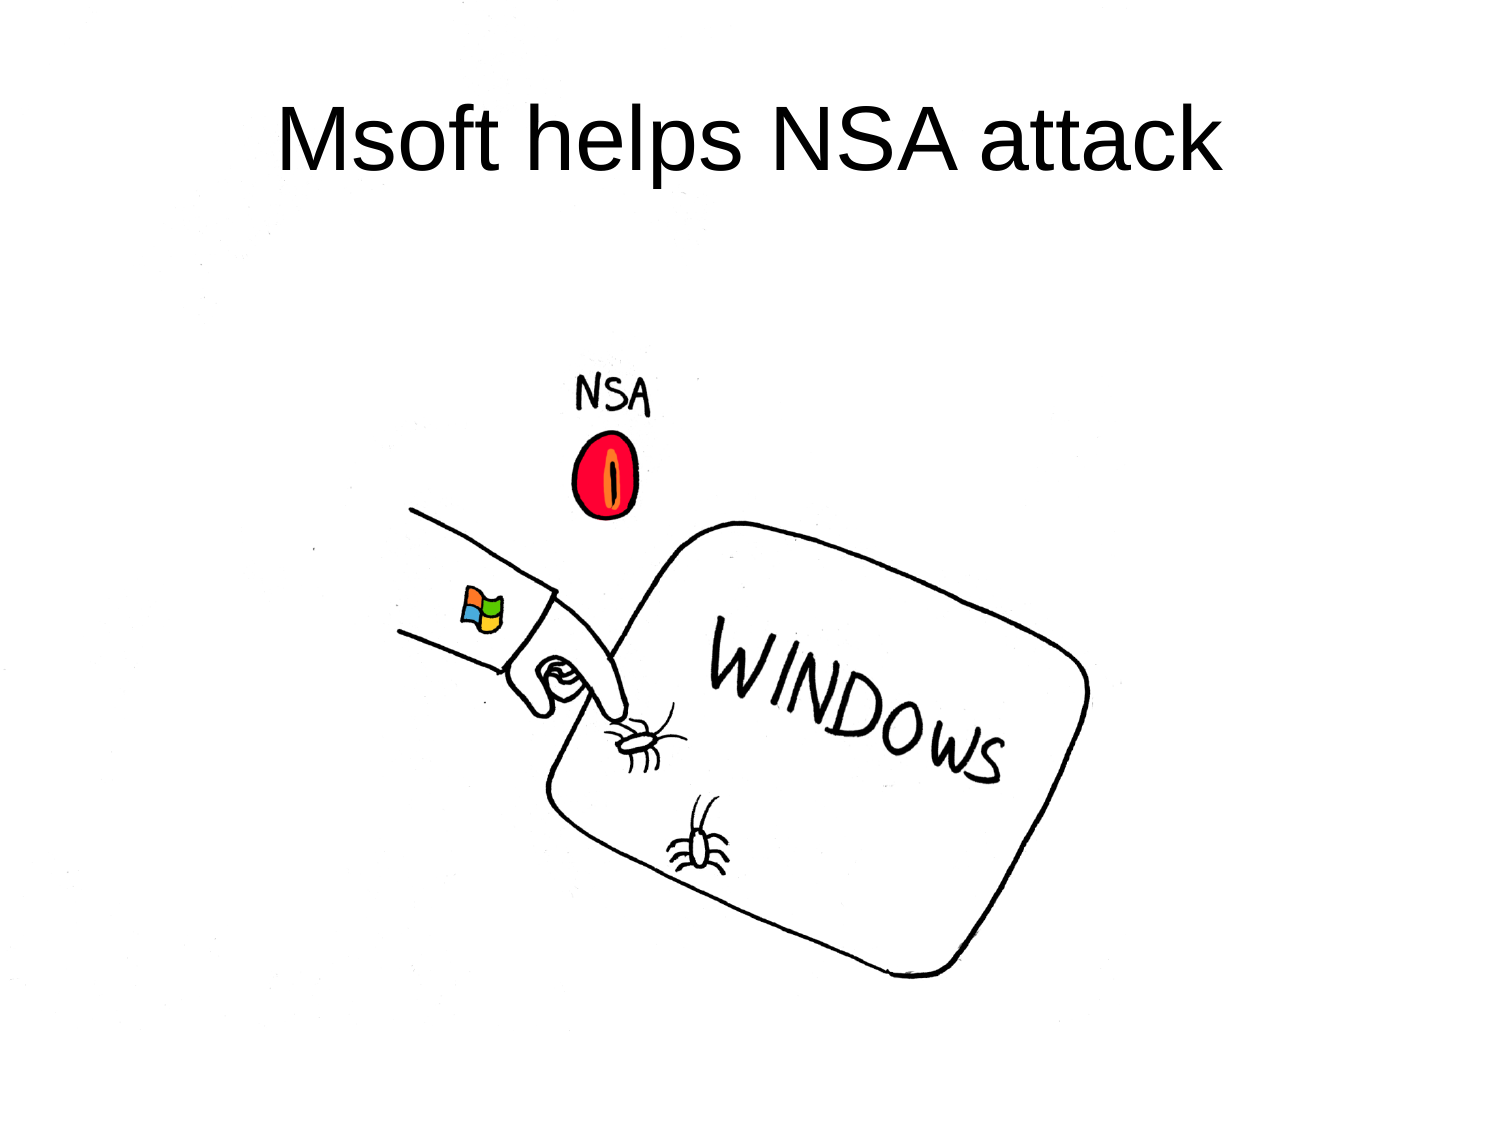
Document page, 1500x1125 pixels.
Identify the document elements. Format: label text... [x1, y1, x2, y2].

title Msoft helps NSA attack [75, 45, 1426, 233]
picture [0, 0, 1127, 1032]
